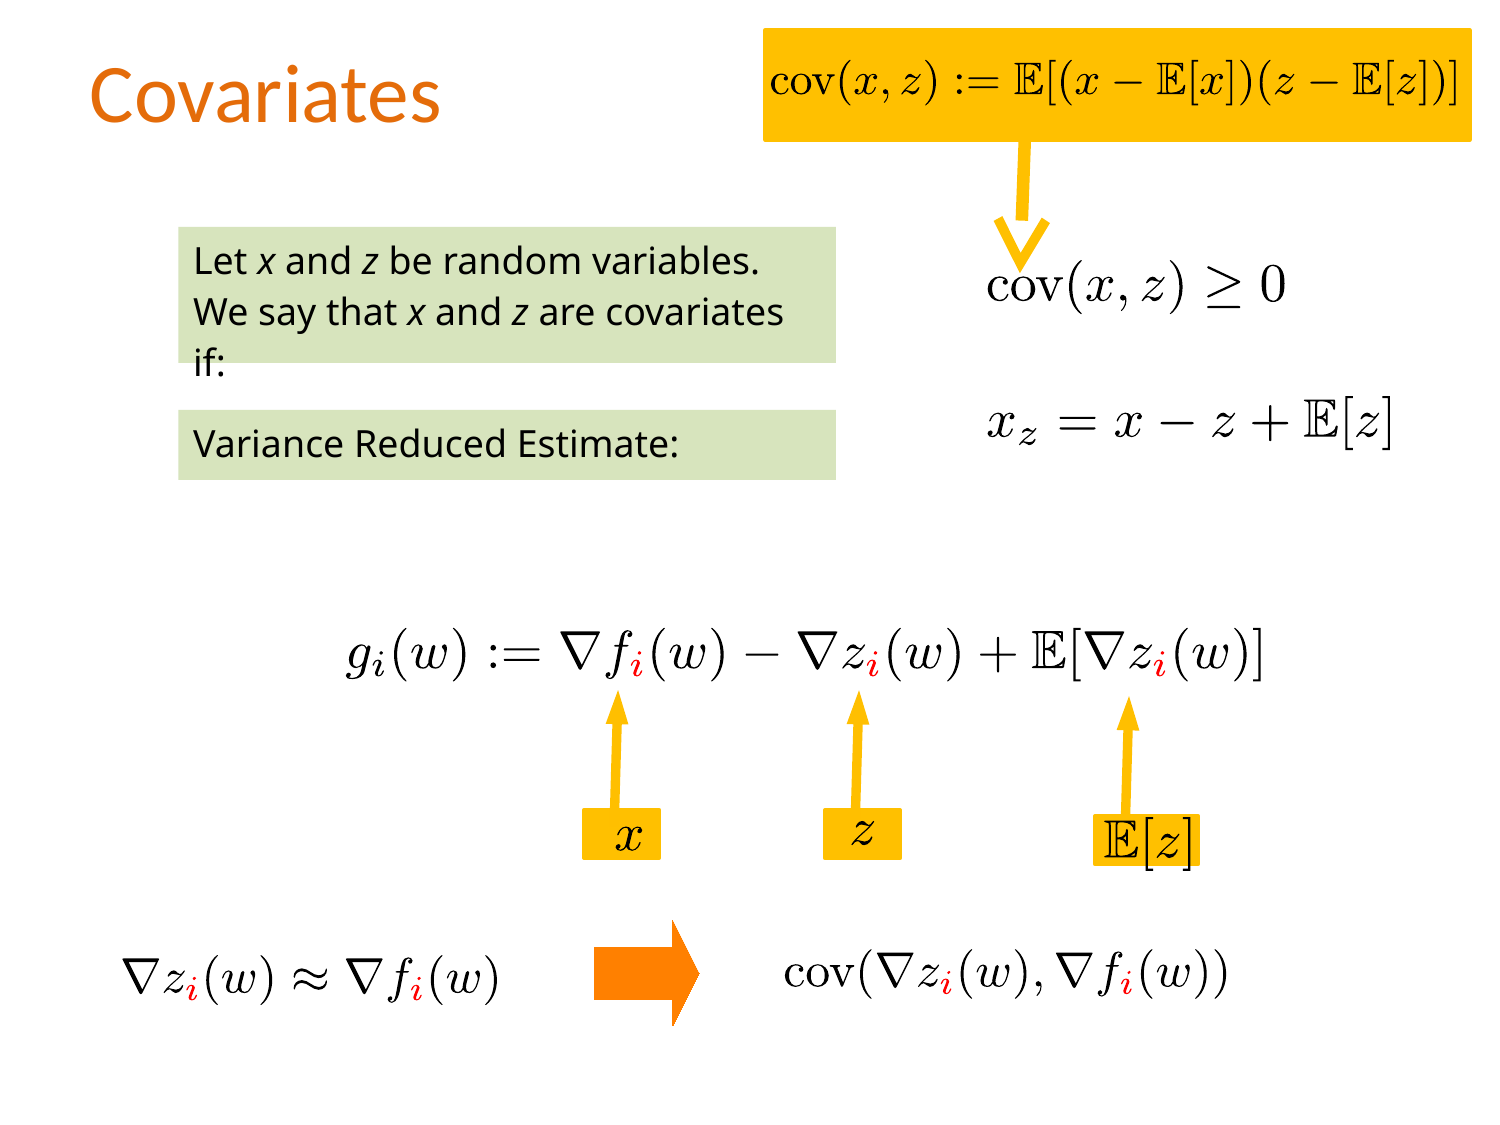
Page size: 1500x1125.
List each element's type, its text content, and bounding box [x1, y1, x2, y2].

picture [783, 949, 1227, 999]
text_box Covariates [75, 45, 1425, 233]
text_box [985, 396, 1397, 451]
text_box Variance Reduced Estimate: [178, 409, 836, 480]
picture [614, 826, 643, 851]
text_box [120, 955, 502, 1006]
text_box [584, 810, 660, 858]
text_box [1193, 816, 1199, 865]
text_box [765, 30, 1471, 140]
text_box Let x and z be random variables. We say that x and z are covariates if: [178, 226, 836, 363]
picture [345, 627, 1261, 682]
picture [849, 820, 875, 846]
picture [1101, 815, 1193, 873]
text_box [1095, 816, 1101, 865]
text_box [594, 920, 700, 1026]
text_box [825, 810, 901, 859]
text_box [985, 260, 1287, 315]
